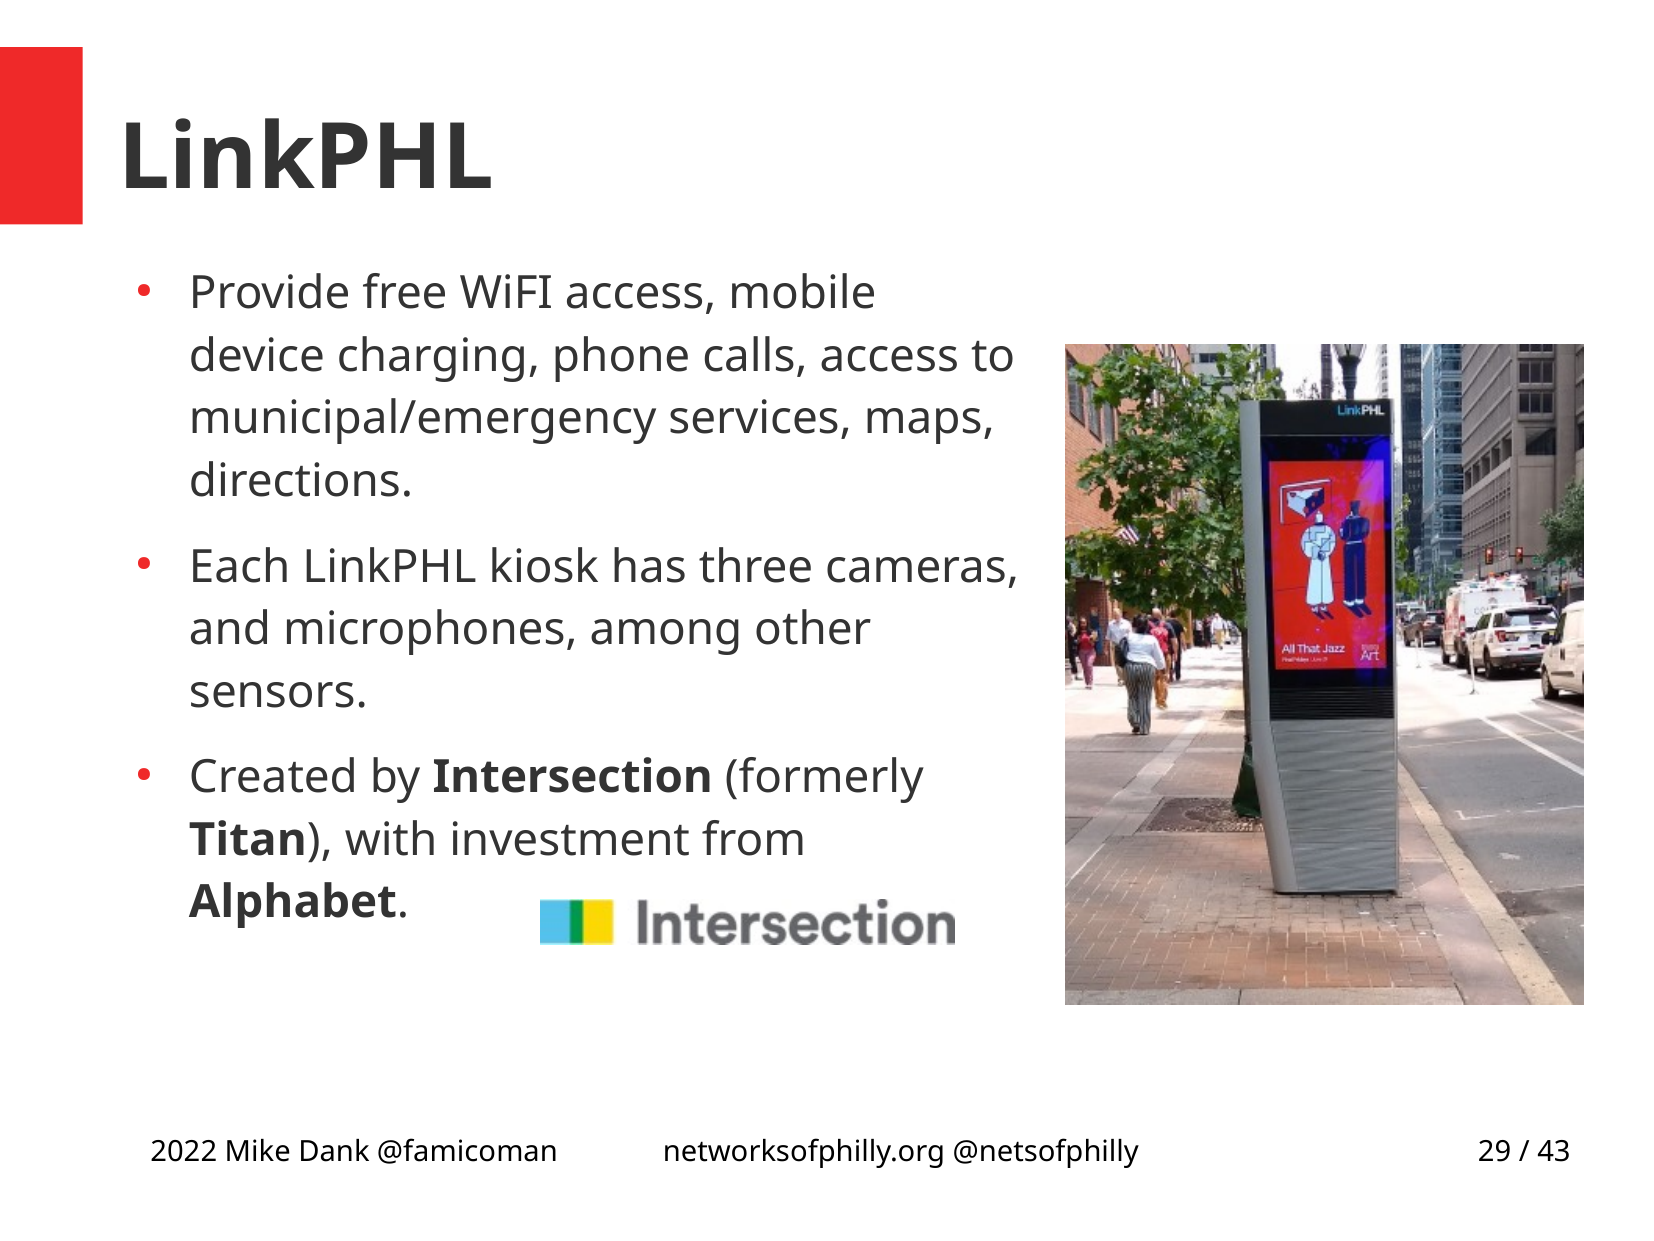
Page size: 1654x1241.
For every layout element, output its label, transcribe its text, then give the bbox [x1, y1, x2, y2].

picture [540, 899, 955, 945]
picture [1065, 344, 1584, 1006]
list Provide free WiFI access, mobile device charging, phone calls, access to municipal/emergency services, maps, directions. Each LinkPHL kiosk has three cameras, and microphones, among other sensors. Created by Intersection (formerly Titan), with investment from Alphabet. [118, 259, 1021, 980]
title LinkPHL [118, 49, 1571, 257]
